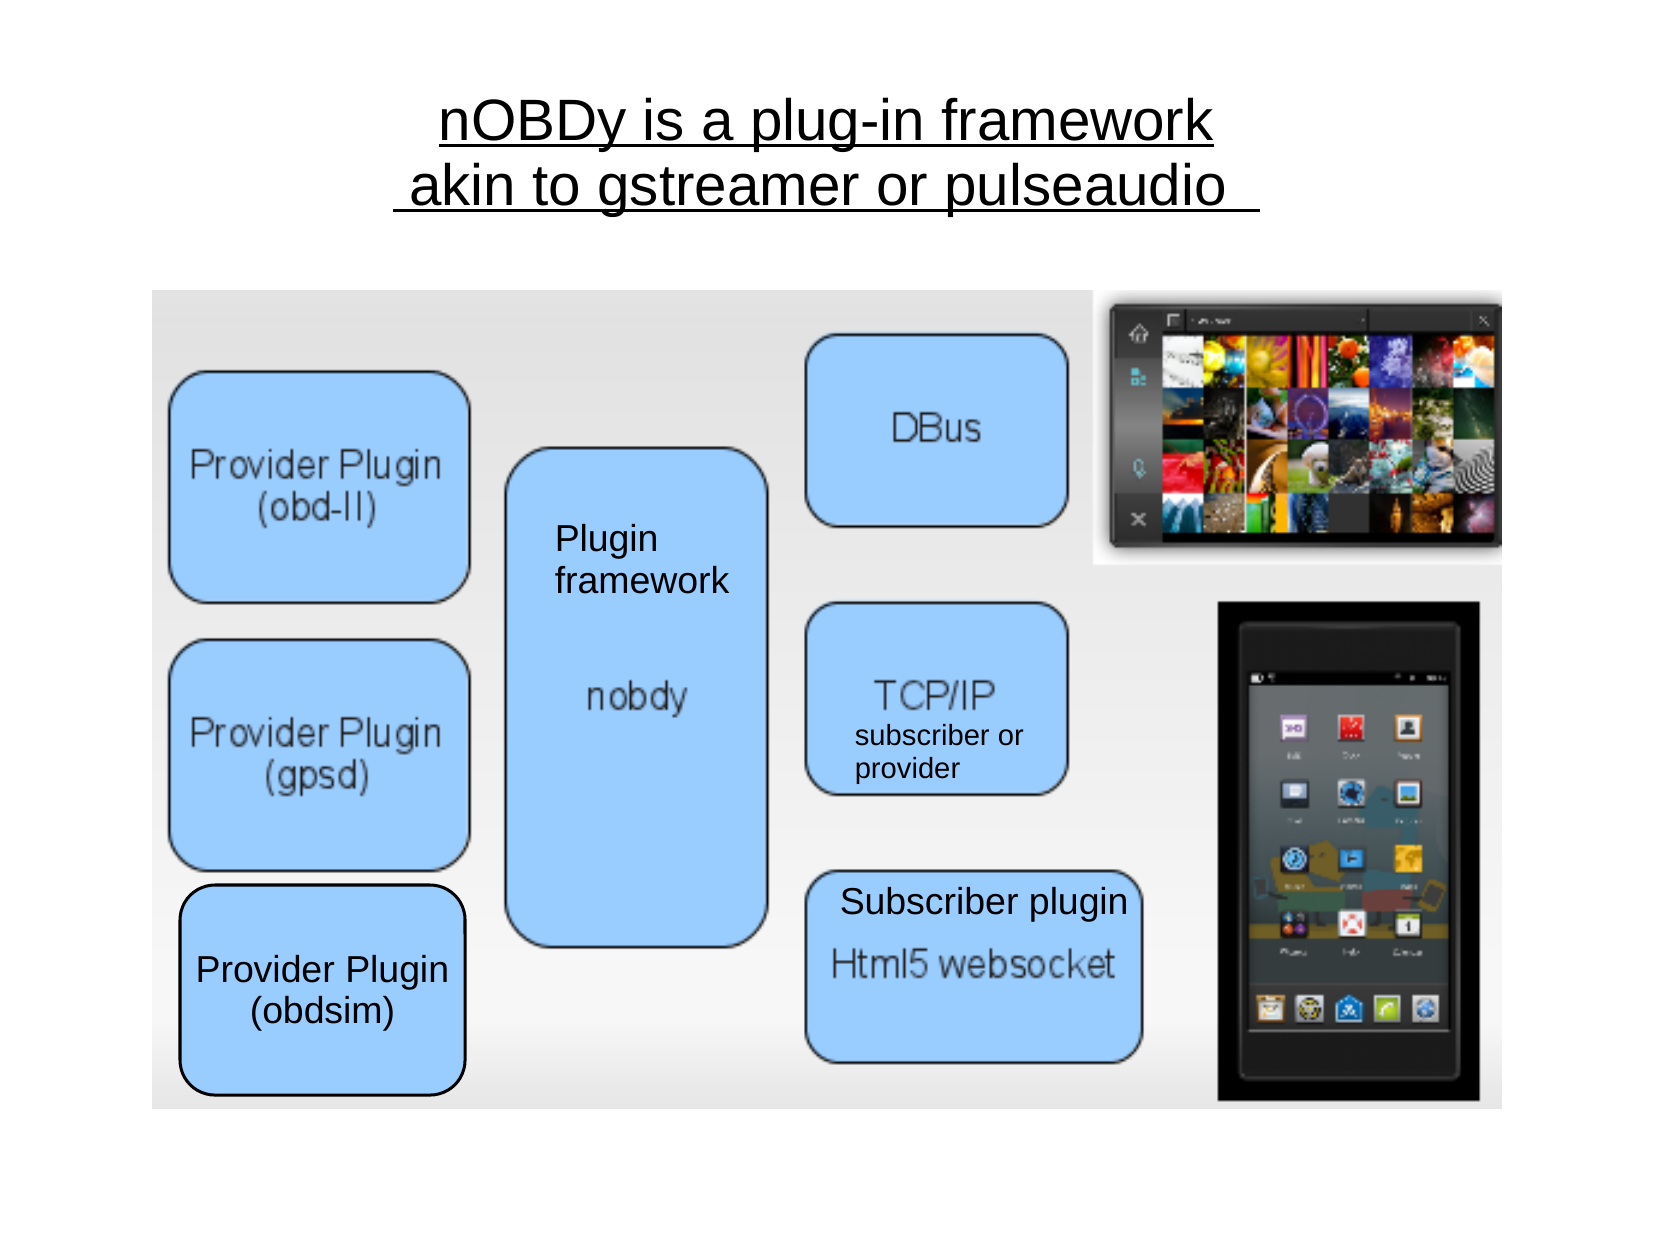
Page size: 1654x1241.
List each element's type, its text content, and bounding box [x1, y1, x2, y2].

text_box Plugin framework [540, 510, 744, 609]
text_box Subscriber plugin [825, 873, 1145, 931]
text_box Provider Plugin (obdsim) [180, 885, 466, 1096]
title nOBDy is a plug-in framework akin to gstreamer or pulseaudio [82, 49, 1571, 257]
text_box subscriber or provider [840, 711, 1096, 793]
picture [152, 290, 1502, 1109]
